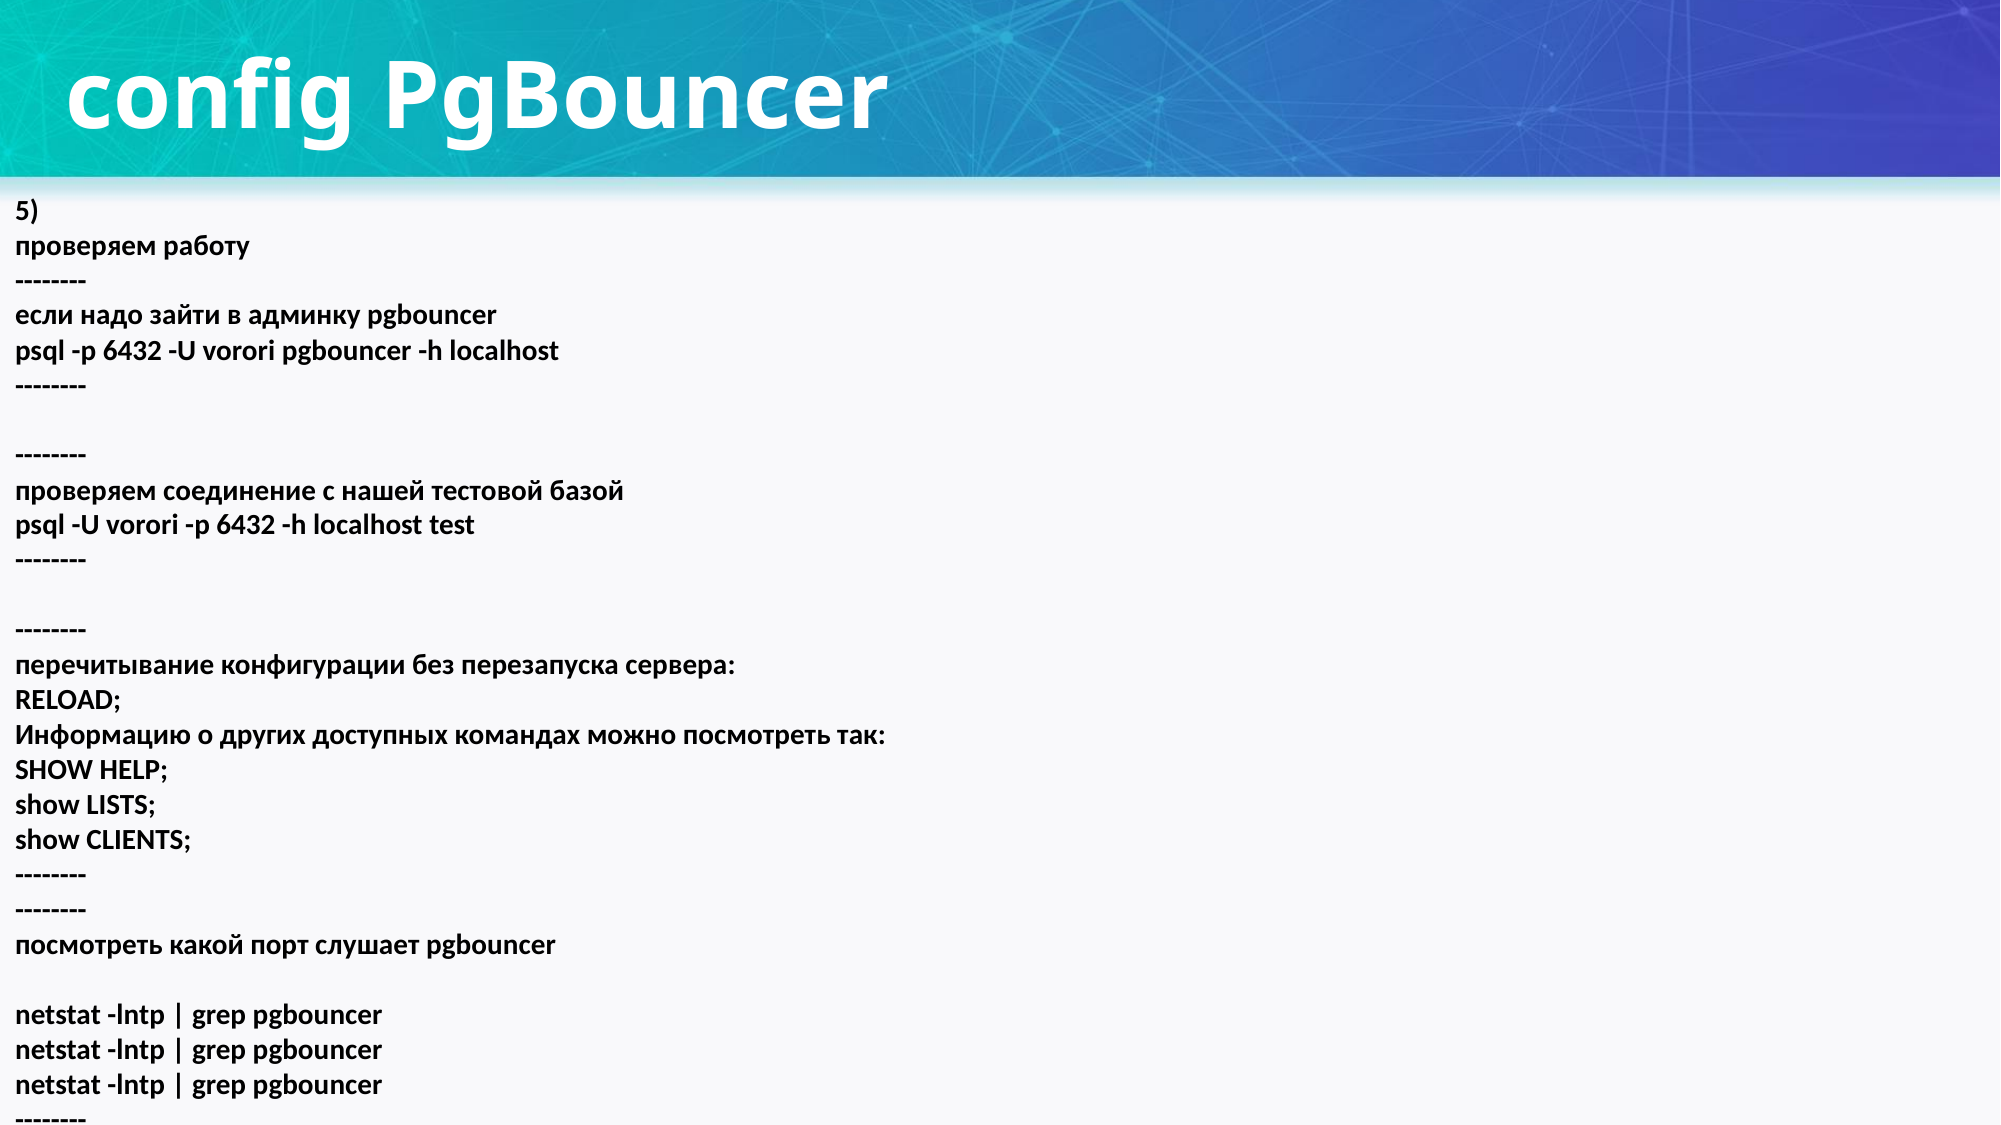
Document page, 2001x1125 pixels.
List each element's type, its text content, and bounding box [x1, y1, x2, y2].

text_box config PgBouncer [458, 87, 479, 118]
text_box config PgBouncer [65, 57, 1882, 140]
text_box 5) проверяем работу -------- если надо зайти в админку pgbouncer psql -p 6432 -U vorori pgbouncer -h localhost -------- -------- проверяем соединение с нашей тестовой базой psql -U vorori -p 6432 -h localhost test -------- -------- перечитывание конфигурации без перезапуска сервера: RELOAD; Информацию о других доступных командах можно посмотреть так: SHOW HELP; show LISTS; show CLIENTS; -------- -------- посмотреть какой порт слушает pgbouncer netstat -lntp | grep pgbouncer netstat -lntp | grep pgbouncer netstat -lntp | grep pgbouncer -------- [0, 176, 2000, 1125]
picture [0, 0, 2000, 176]
text_box config PgBouncer [315, 87, 336, 118]
